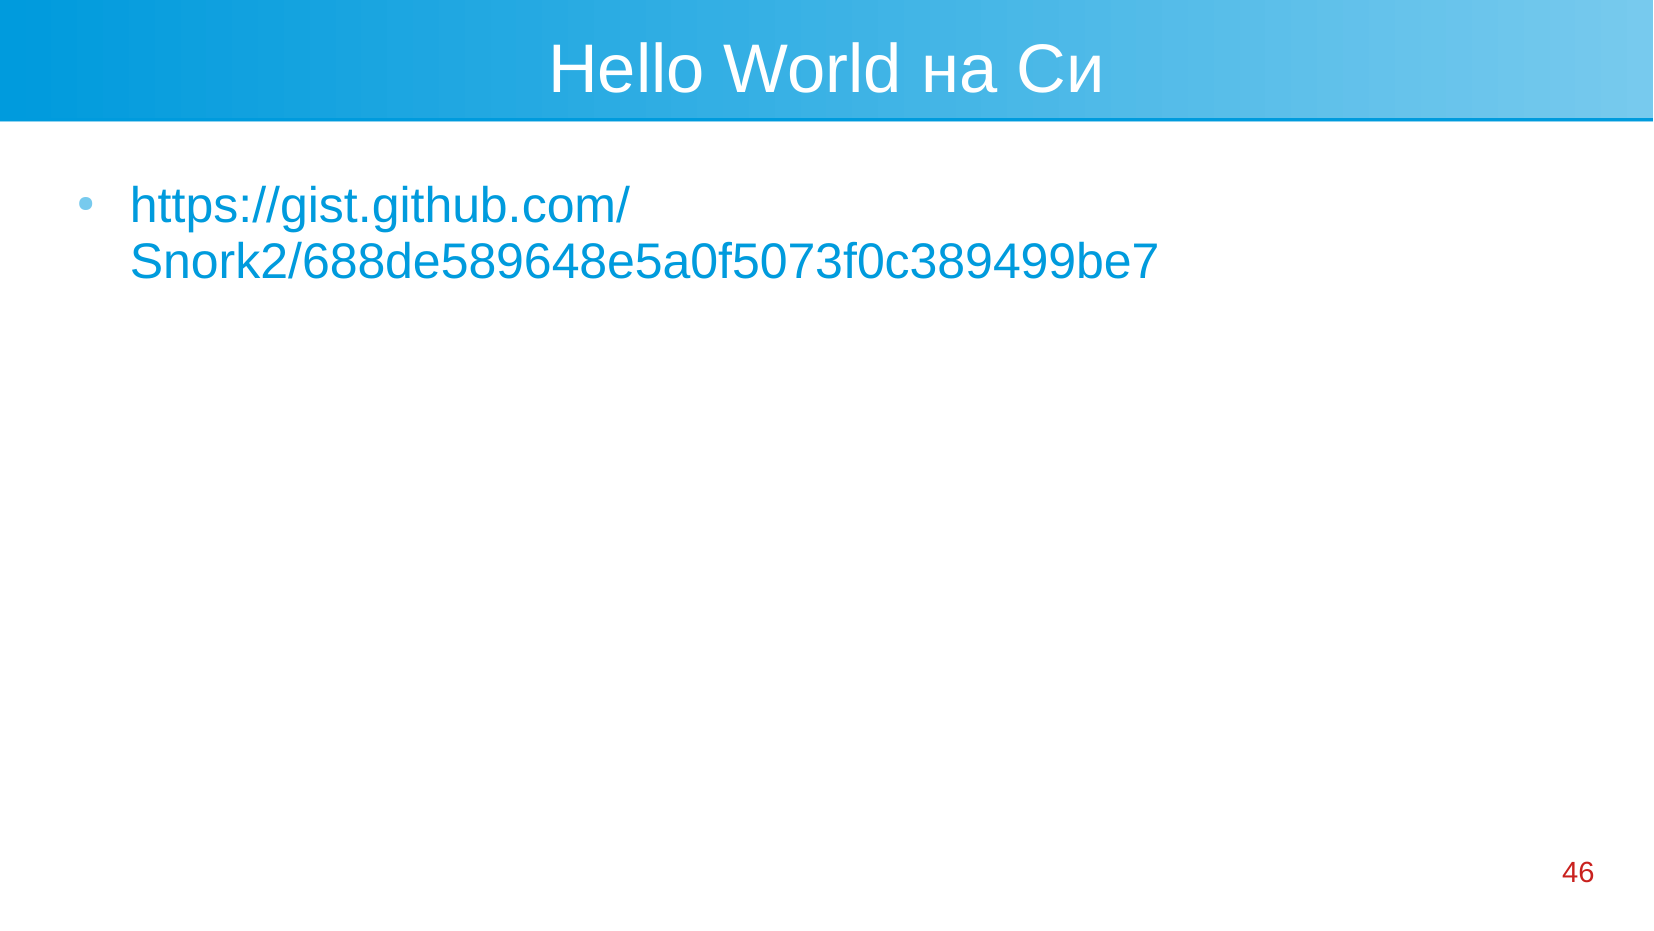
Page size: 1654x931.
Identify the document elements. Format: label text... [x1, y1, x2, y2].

list https://gist.github.com/Snork2/688de589648e5a0f5073f0c389499be7 [59, 177, 1595, 826]
title Hello World на Си [59, 29, 1595, 108]
